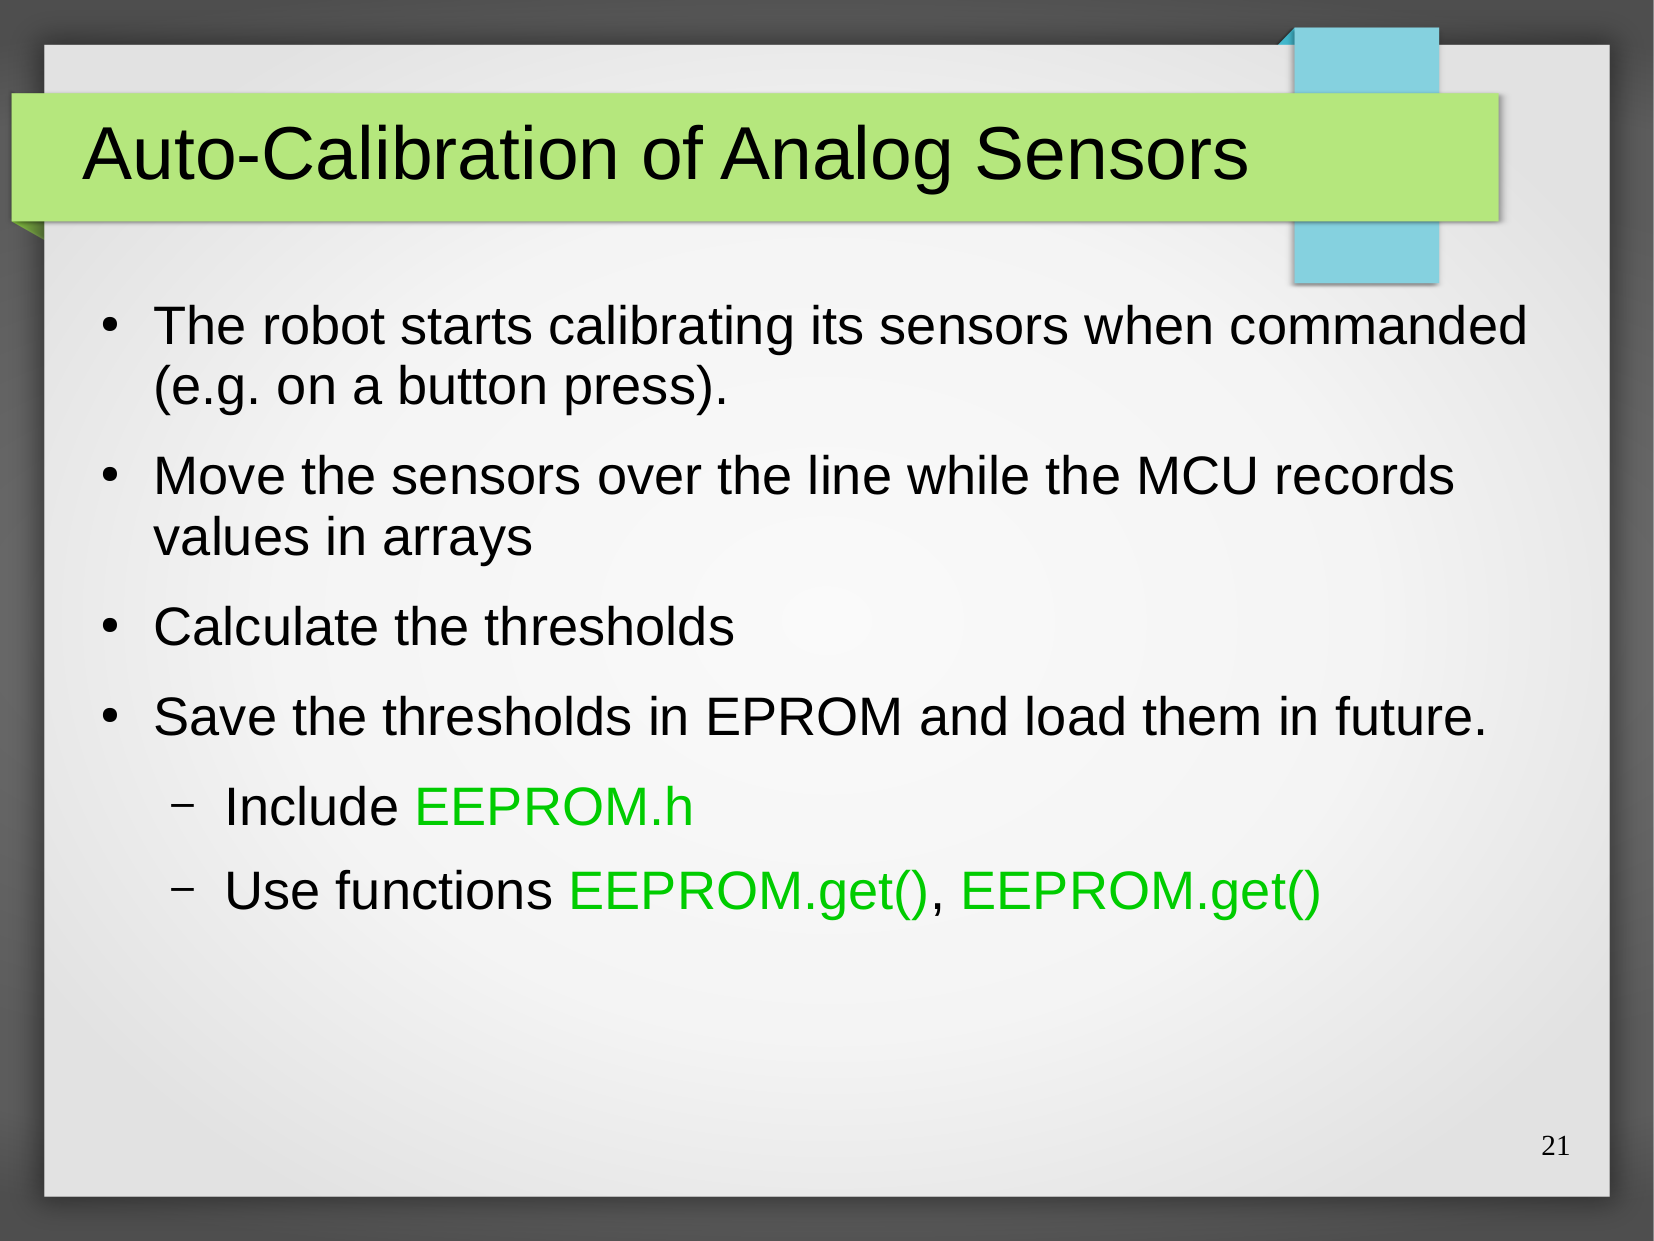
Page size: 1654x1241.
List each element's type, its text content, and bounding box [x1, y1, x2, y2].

list The robot starts calibrating its sensors when commanded (e.g. on a button press). Move the sensors over the line while the MCU records values in arrays Calculate the thresholds Save the thresholds in EPROM and load them in future. Include EEPROM.h Use functions EEPROM.get(), EEPROM.get() [82, 295, 1571, 1015]
picture [0, 0, 1654, 1241]
title Auto-Calibration of Analog Sensors [82, 94, 1264, 213]
